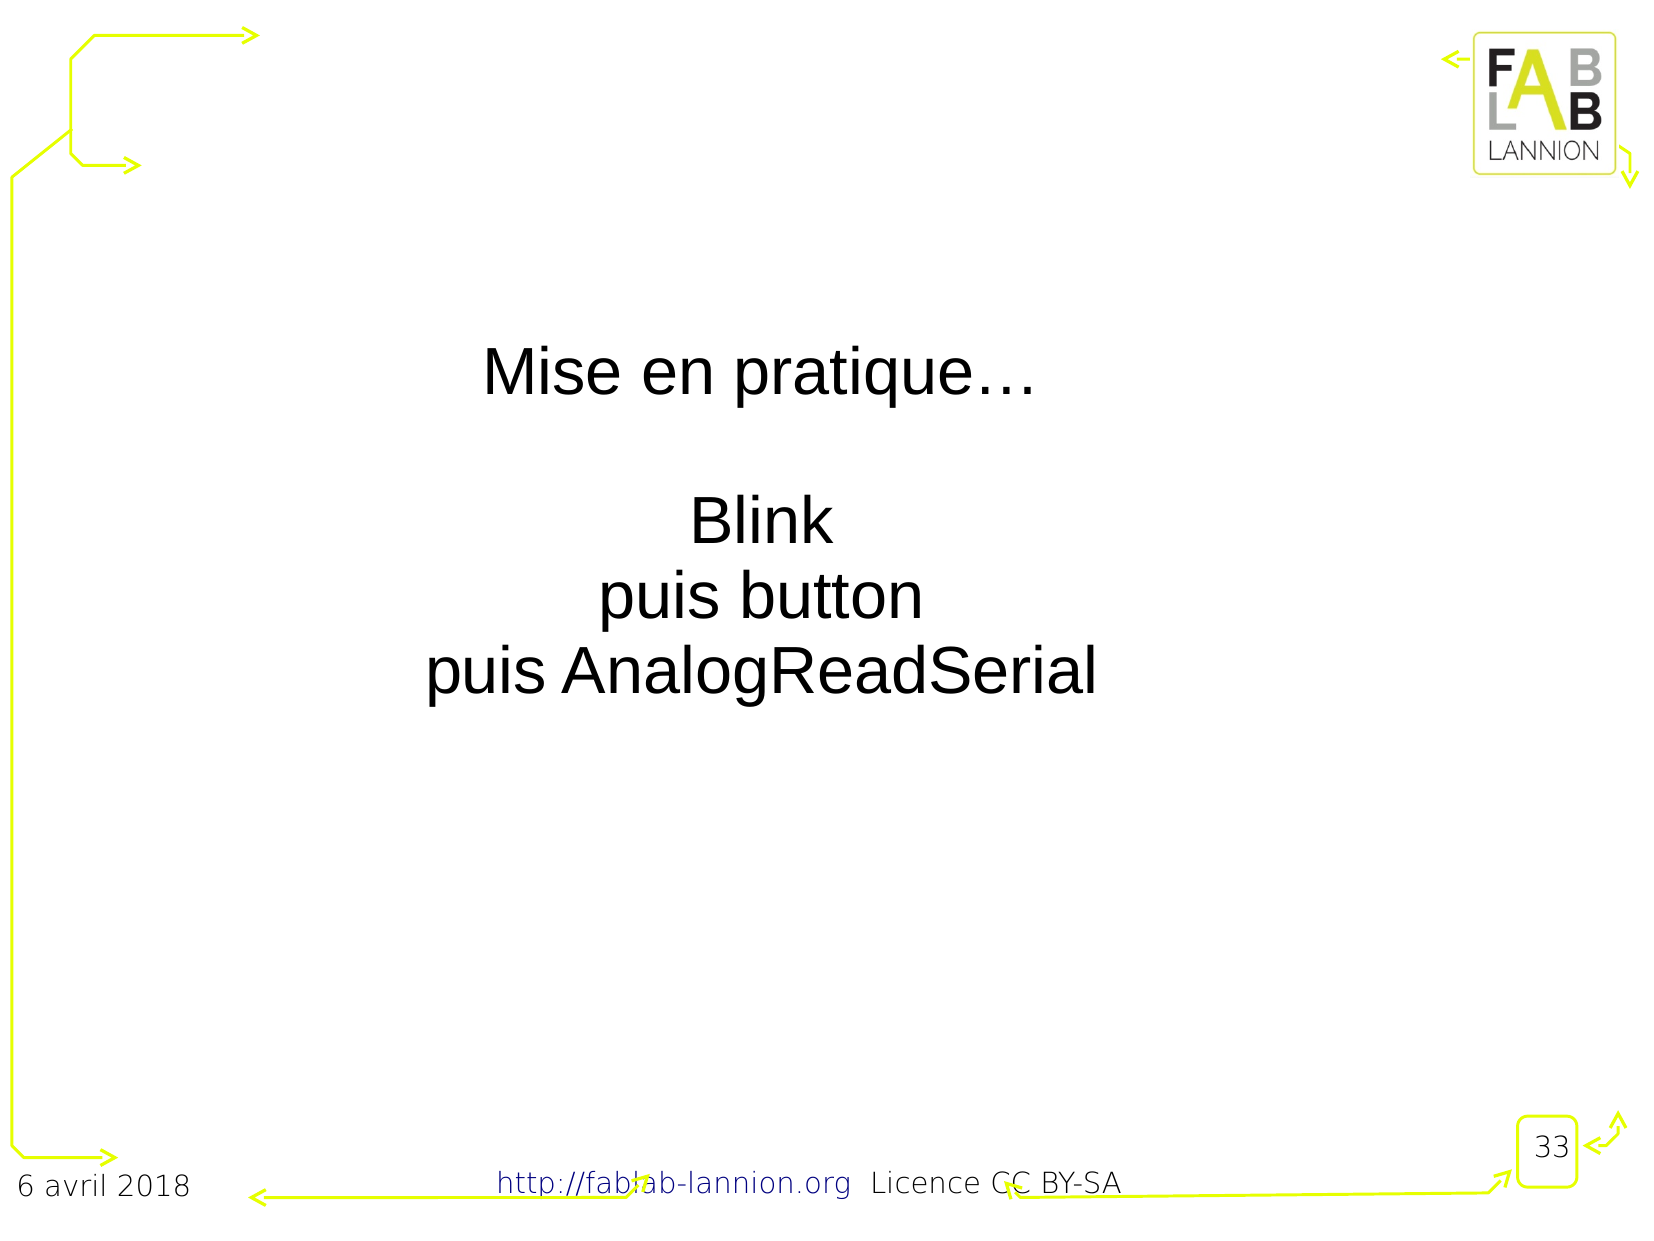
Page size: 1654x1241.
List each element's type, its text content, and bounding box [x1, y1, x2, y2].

subtitle Mise en pratique… Blink puis button puis AnalogReadSerial [82, 49, 1441, 993]
picture [1470, 29, 1619, 178]
